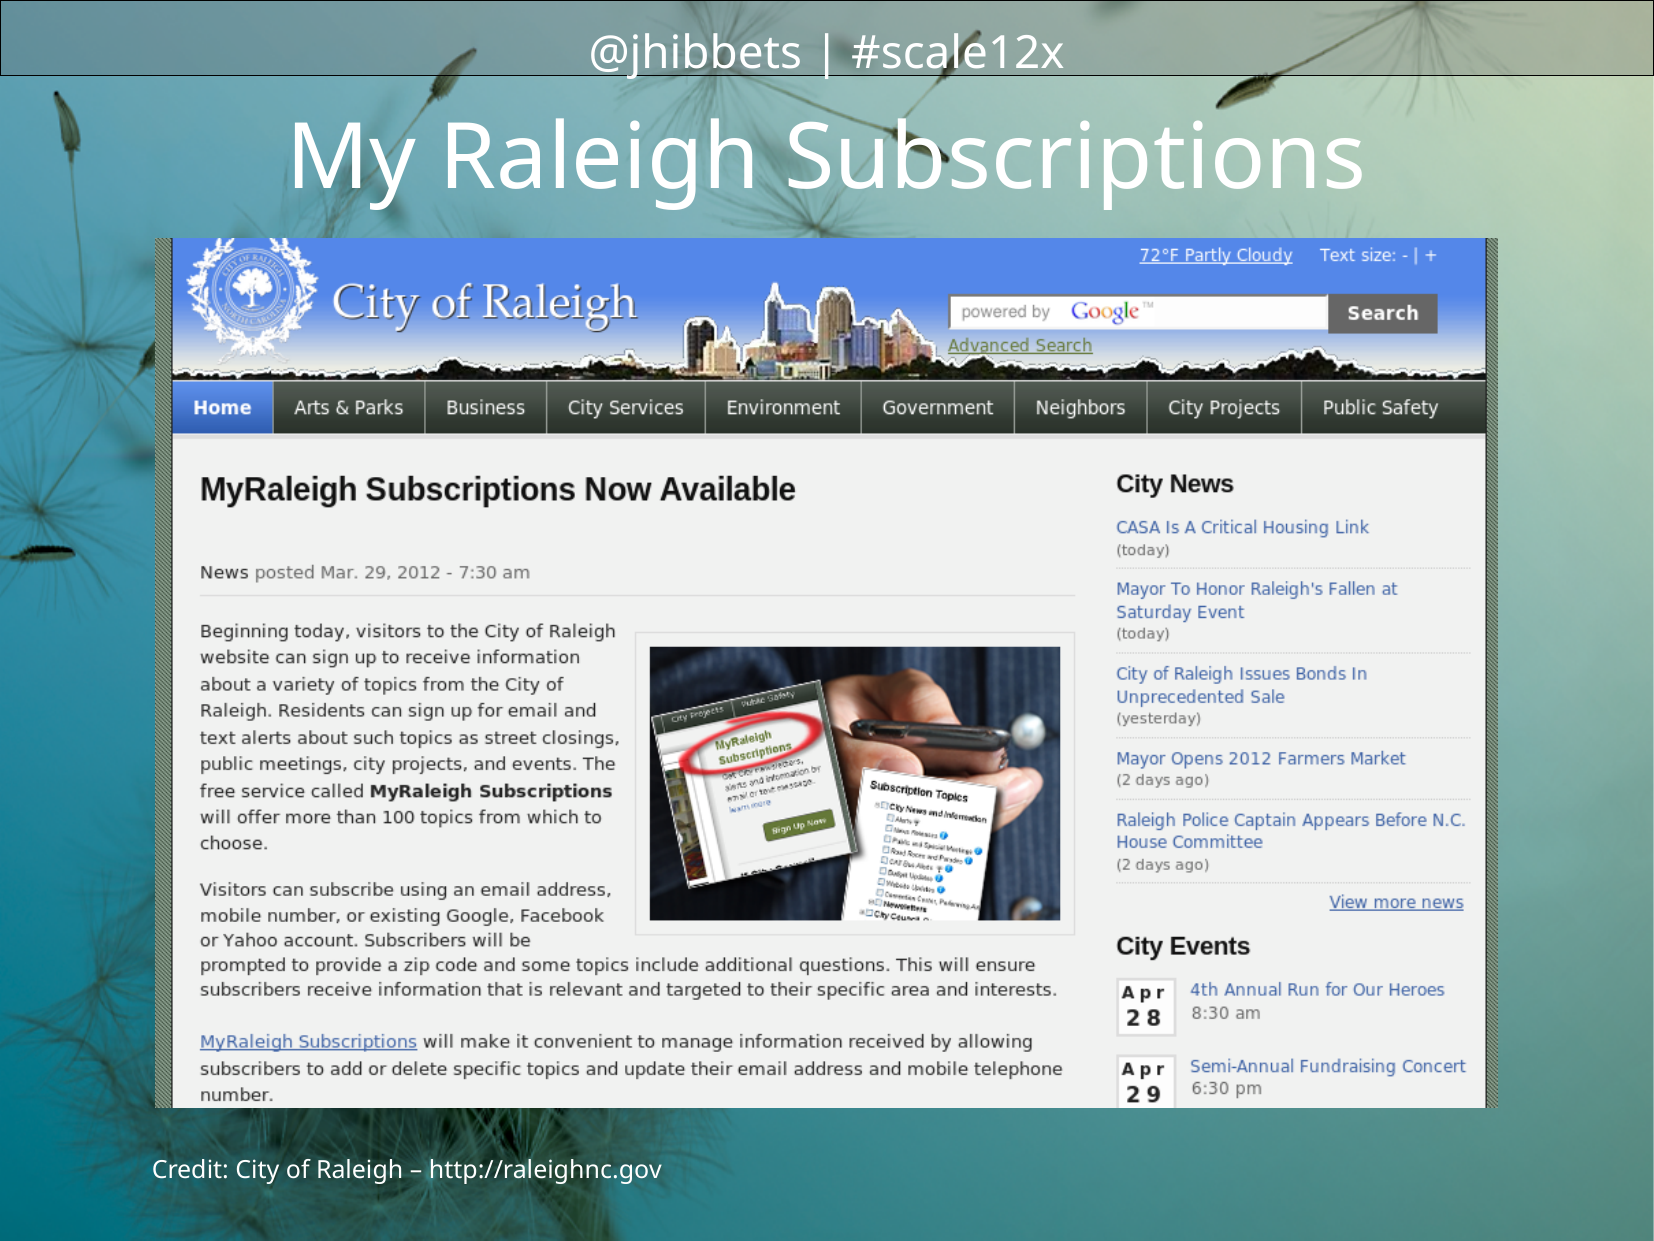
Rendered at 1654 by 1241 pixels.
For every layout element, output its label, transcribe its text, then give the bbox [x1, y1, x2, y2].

title My Raleigh Subscriptions [82, 49, 1571, 257]
picture [0, 76, 1654, 1241]
text_box Credit: City of Raleigh – http://raleighnc.gov [137, 1144, 690, 1188]
